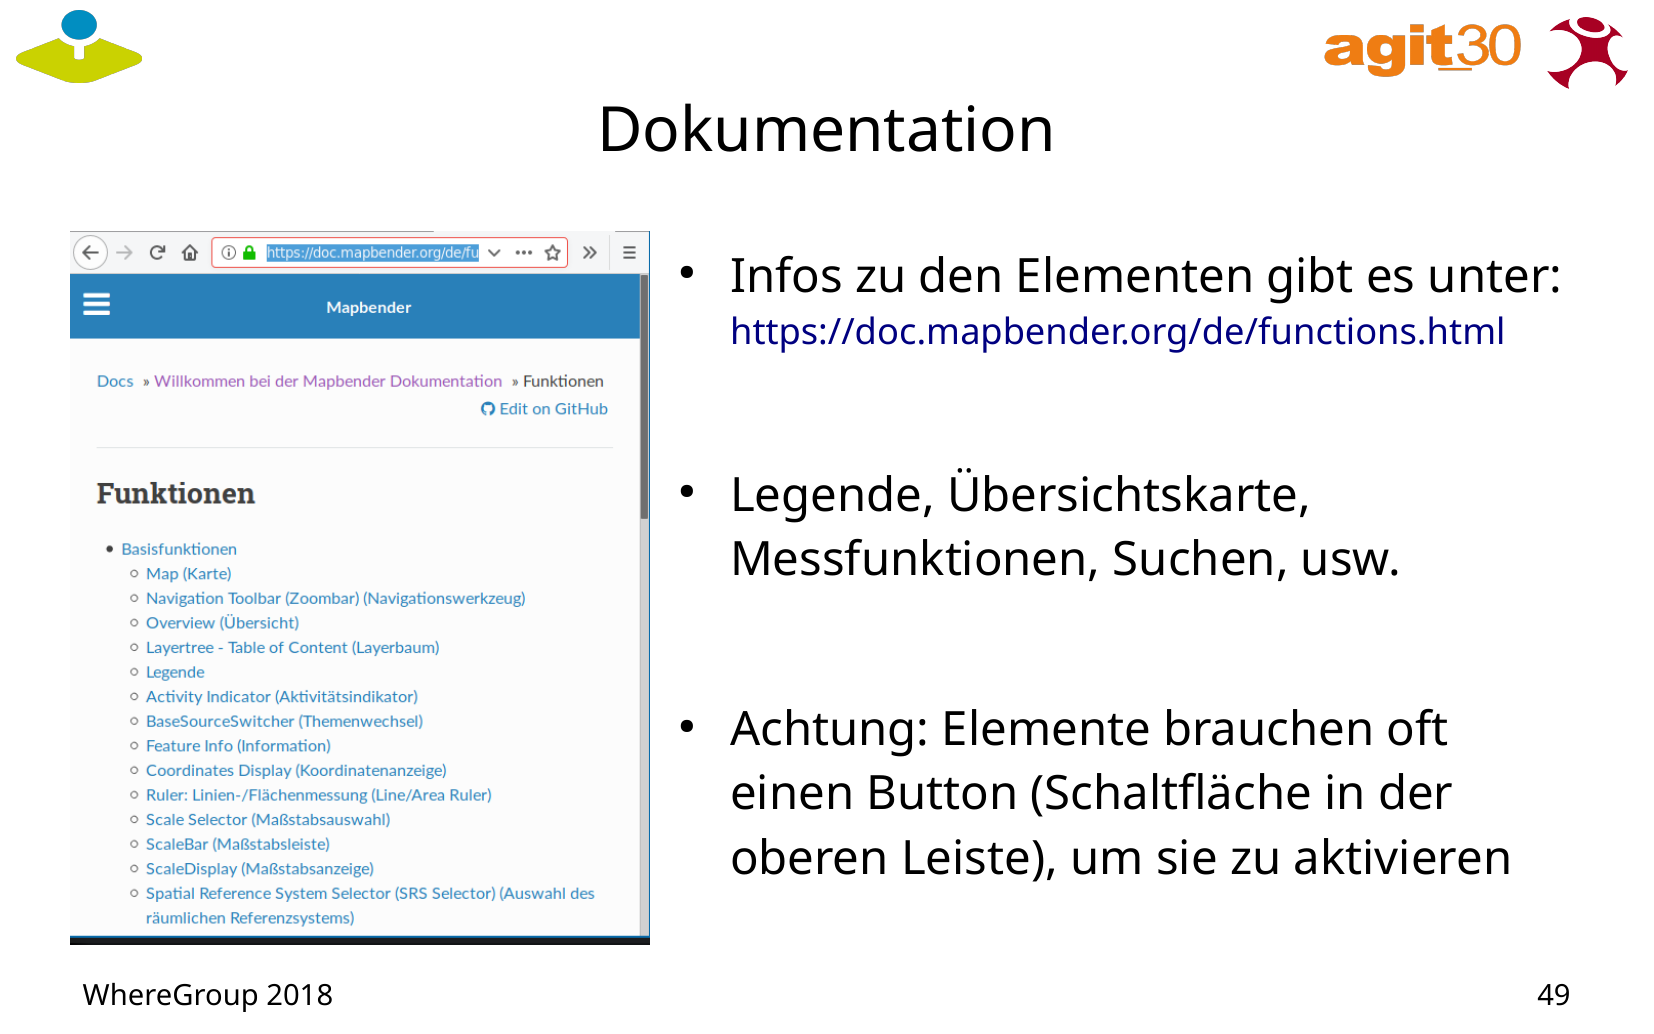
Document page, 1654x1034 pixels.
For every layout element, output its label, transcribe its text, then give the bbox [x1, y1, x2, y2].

picture [1322, 21, 1524, 41]
title Dokumentation [82, 41, 1571, 214]
picture [1547, 17, 1628, 89]
picture [70, 231, 650, 945]
picture [16, 10, 142, 83]
list Infos zu den Elementen gibt es unter: https://doc.mapbender.org/de/functions.html Legende, Übersichtskarte, Messfunktionen, Suchen, usw. Achtung: Elemente brauchen oft einen Button (Schaltfläche in der oberen Leiste), um sie zu aktivieren [661, 241, 1572, 955]
